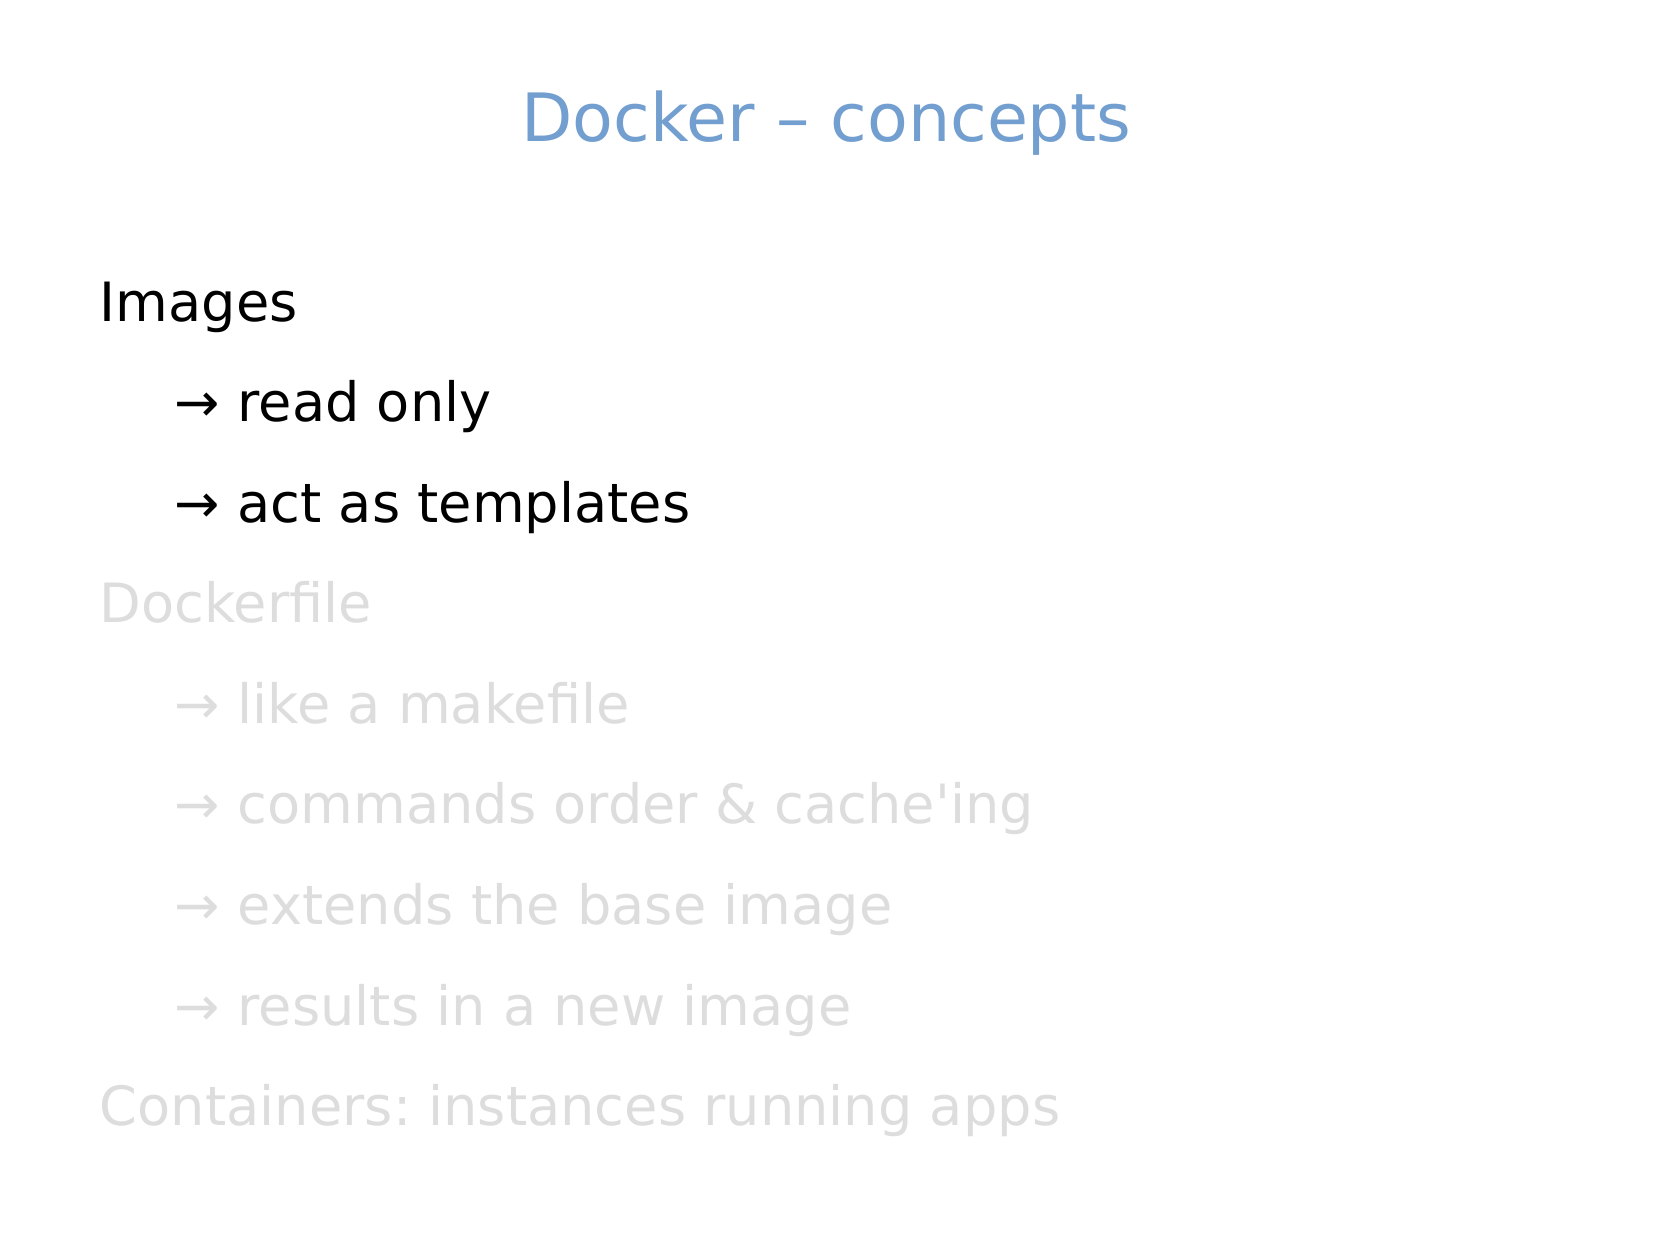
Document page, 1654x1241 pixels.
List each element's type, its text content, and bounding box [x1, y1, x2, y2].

text_box Docker – concepts [506, 72, 1147, 166]
text_box Images → read only → act as templates Dockerfile → like a makefile → commands order & cache'ing → extends the base image → results in a new image Containers: instances running apps [85, 232, 1114, 1115]
